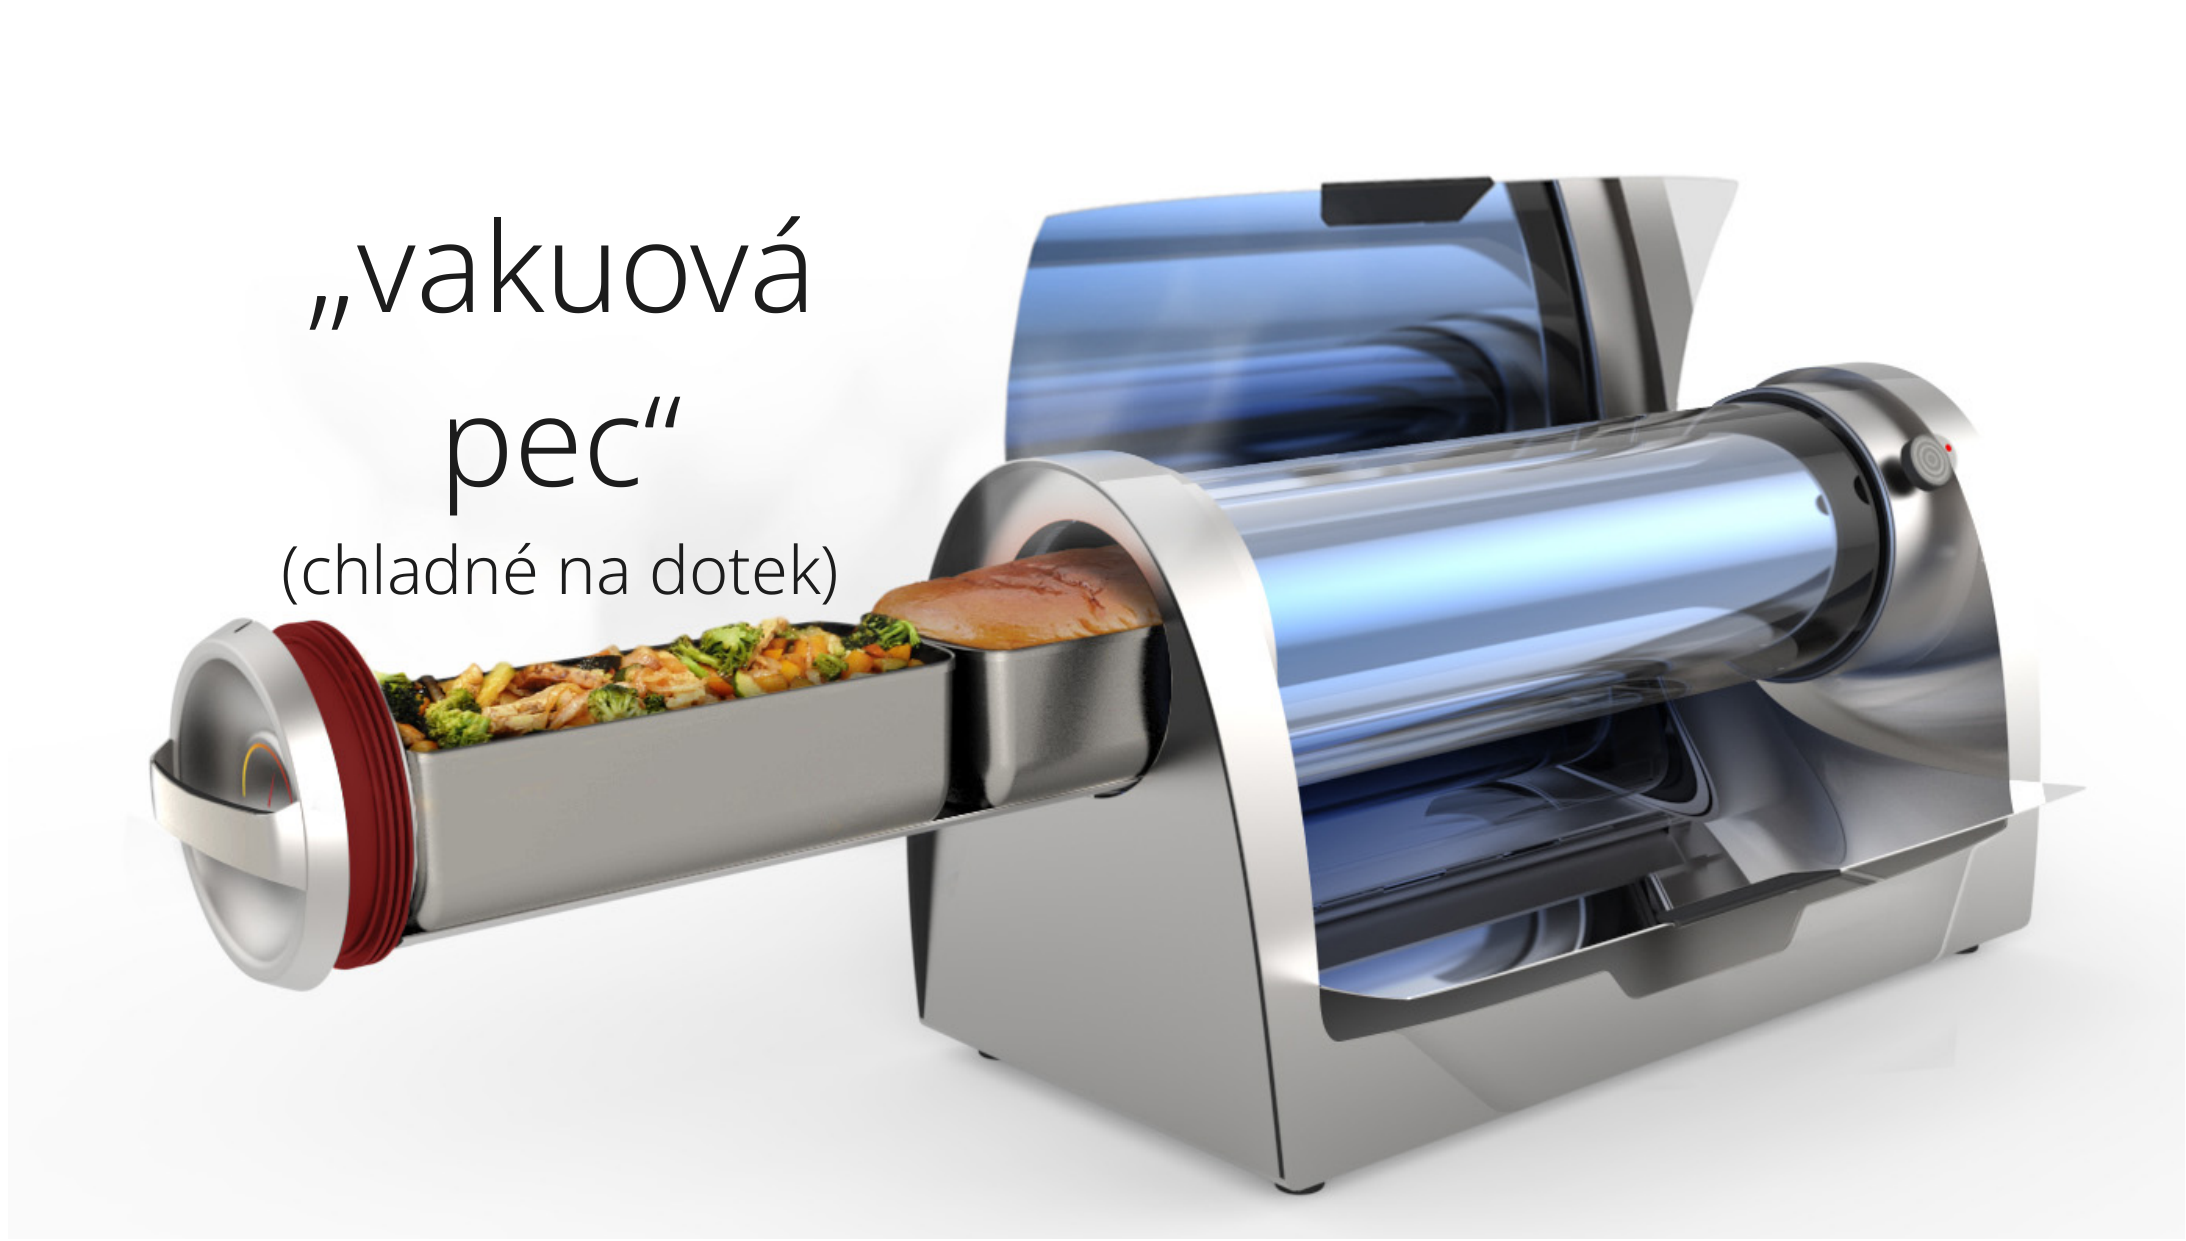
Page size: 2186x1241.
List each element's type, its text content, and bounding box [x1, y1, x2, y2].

text_box „vakuová pec“ (chladné na dotek) [153, 158, 969, 419]
picture [8, 136, 2185, 1239]
